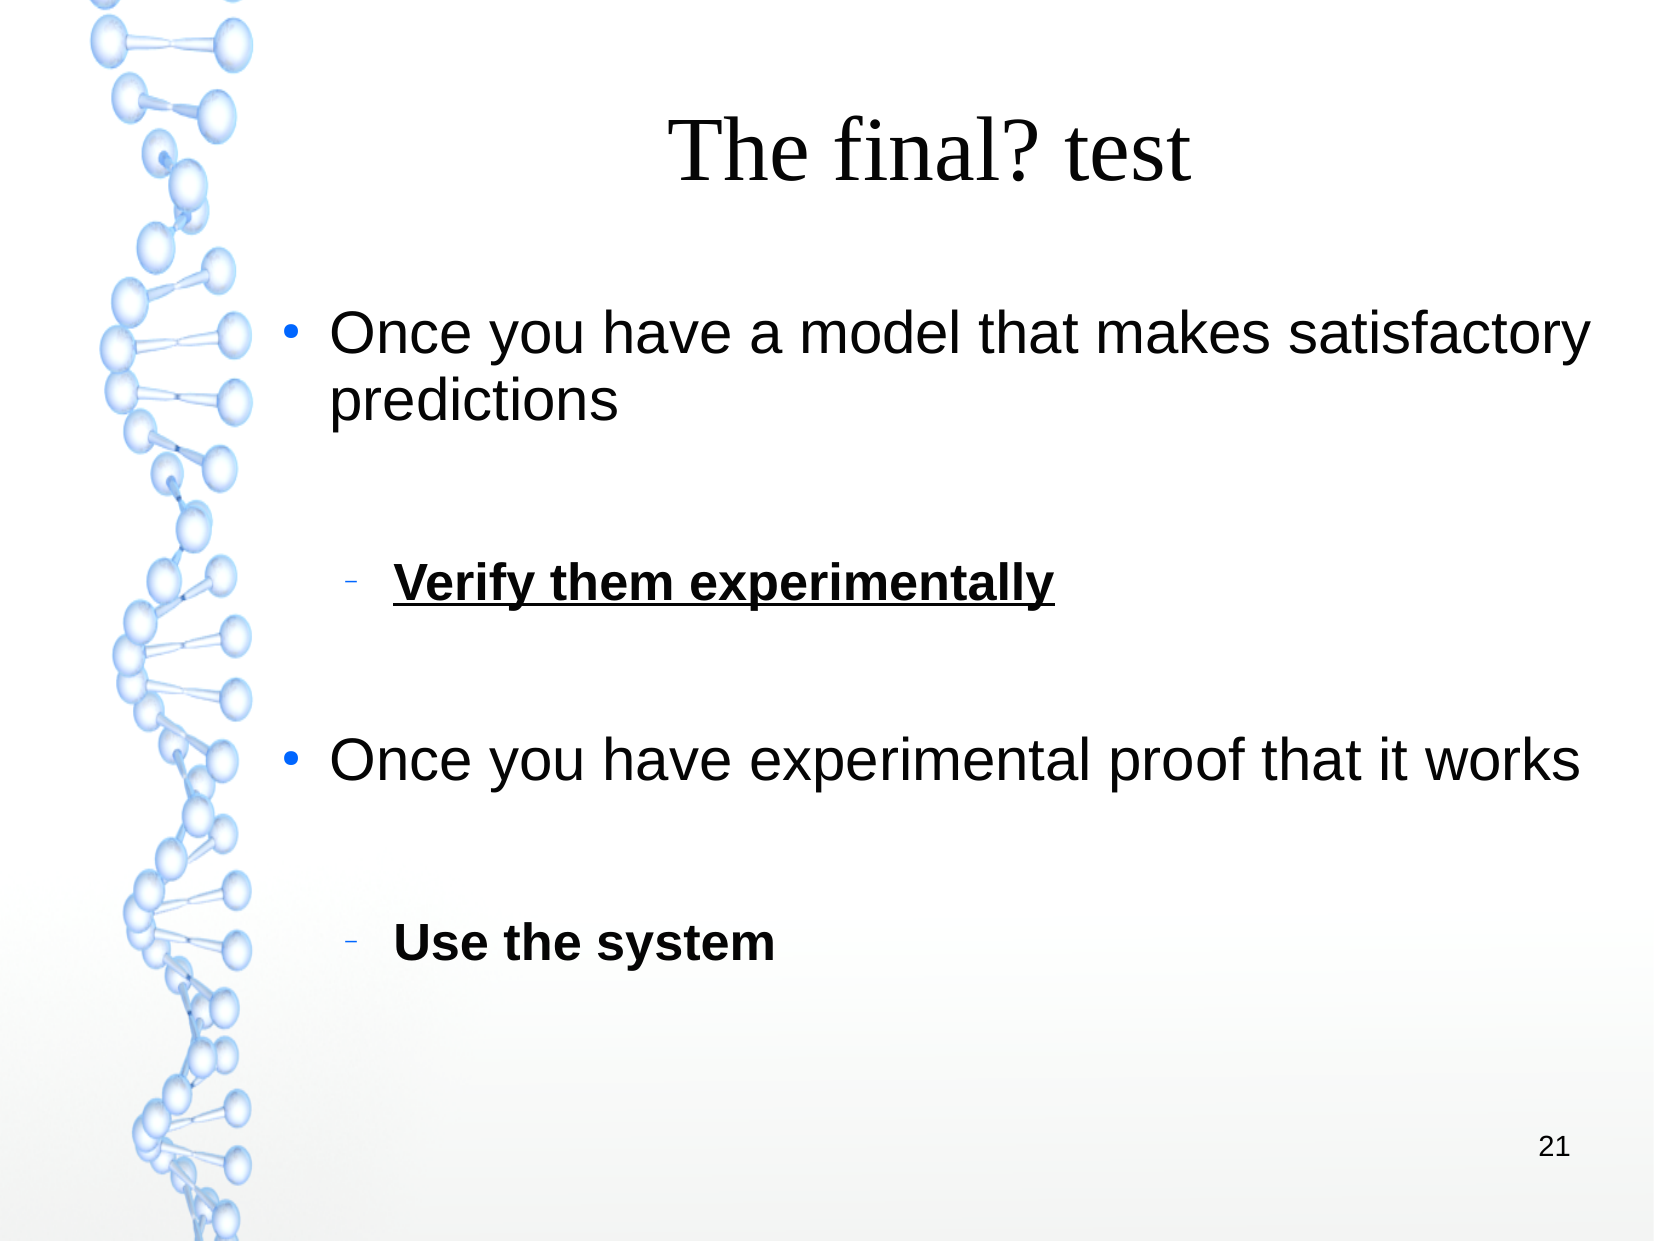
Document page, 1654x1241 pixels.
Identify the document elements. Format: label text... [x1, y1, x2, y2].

picture [0, 0, 1654, 1241]
title The final? test [265, 47, 1595, 252]
list Once you have a model that makes satisfactory predictions Verify them experimentally Once you have experimental proof that it works Use the system [265, 299, 1595, 1019]
